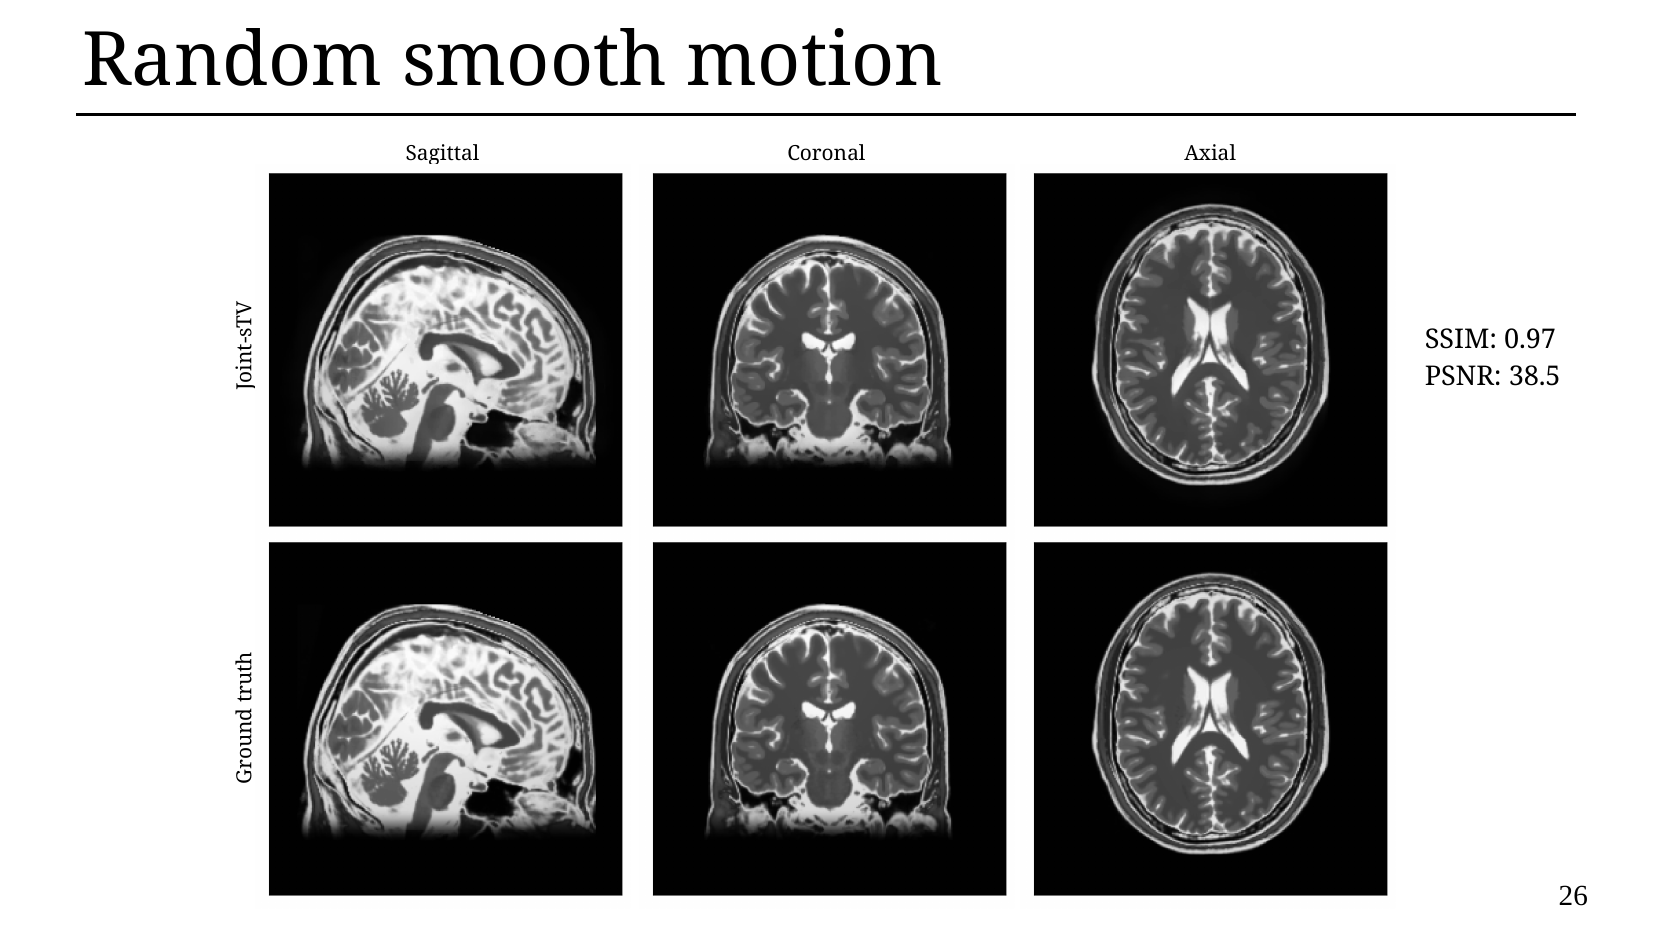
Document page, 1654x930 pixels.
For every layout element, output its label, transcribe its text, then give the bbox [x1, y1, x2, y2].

text_box Coronal [653, 131, 999, 164]
picture [255, 164, 631, 909]
text_box Axial [1037, 131, 1383, 164]
title Random smooth motion [82, 7, 1571, 105]
text_box Ground truth [221, 545, 261, 891]
text_box Sagittal [270, 131, 616, 164]
text_box SSIM: 0.97 PSNR: 38.5 [1410, 312, 1606, 391]
picture [1020, 164, 1396, 909]
text_box Joint-sTV [221, 173, 255, 519]
picture [639, 164, 1015, 909]
